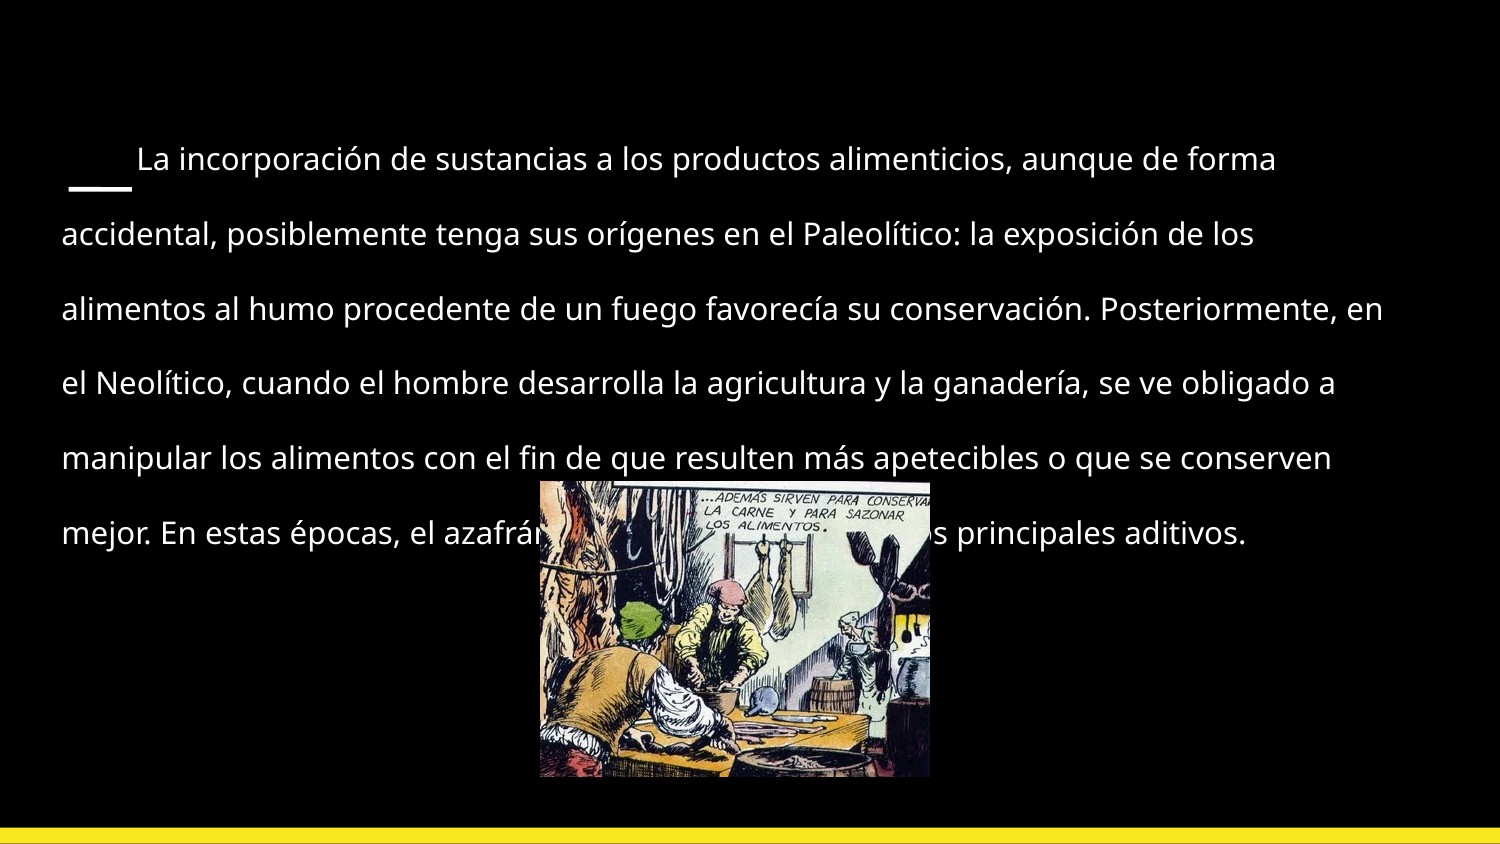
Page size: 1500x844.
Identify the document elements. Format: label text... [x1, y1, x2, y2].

list La incorporación de sustancias a los productos alimenticios, aunque de forma accidental, posiblemente tenga sus orígenes en el Paleolítico: la exposición de los alimentos al humo procedente de un fuego favorecía su conservación. Posteriormente, en el Neolítico, cuando el hombre desarrolla la agricultura y la ganadería, se ve obligado a manipular los alimentos con el fin de que resulten más apetecibles o que se conserven mejor. En estas épocas, el azafrán, la sal o el vinagre eran los principales aditivos. [16, 86, 1415, 712]
picture [540, 481, 930, 777]
